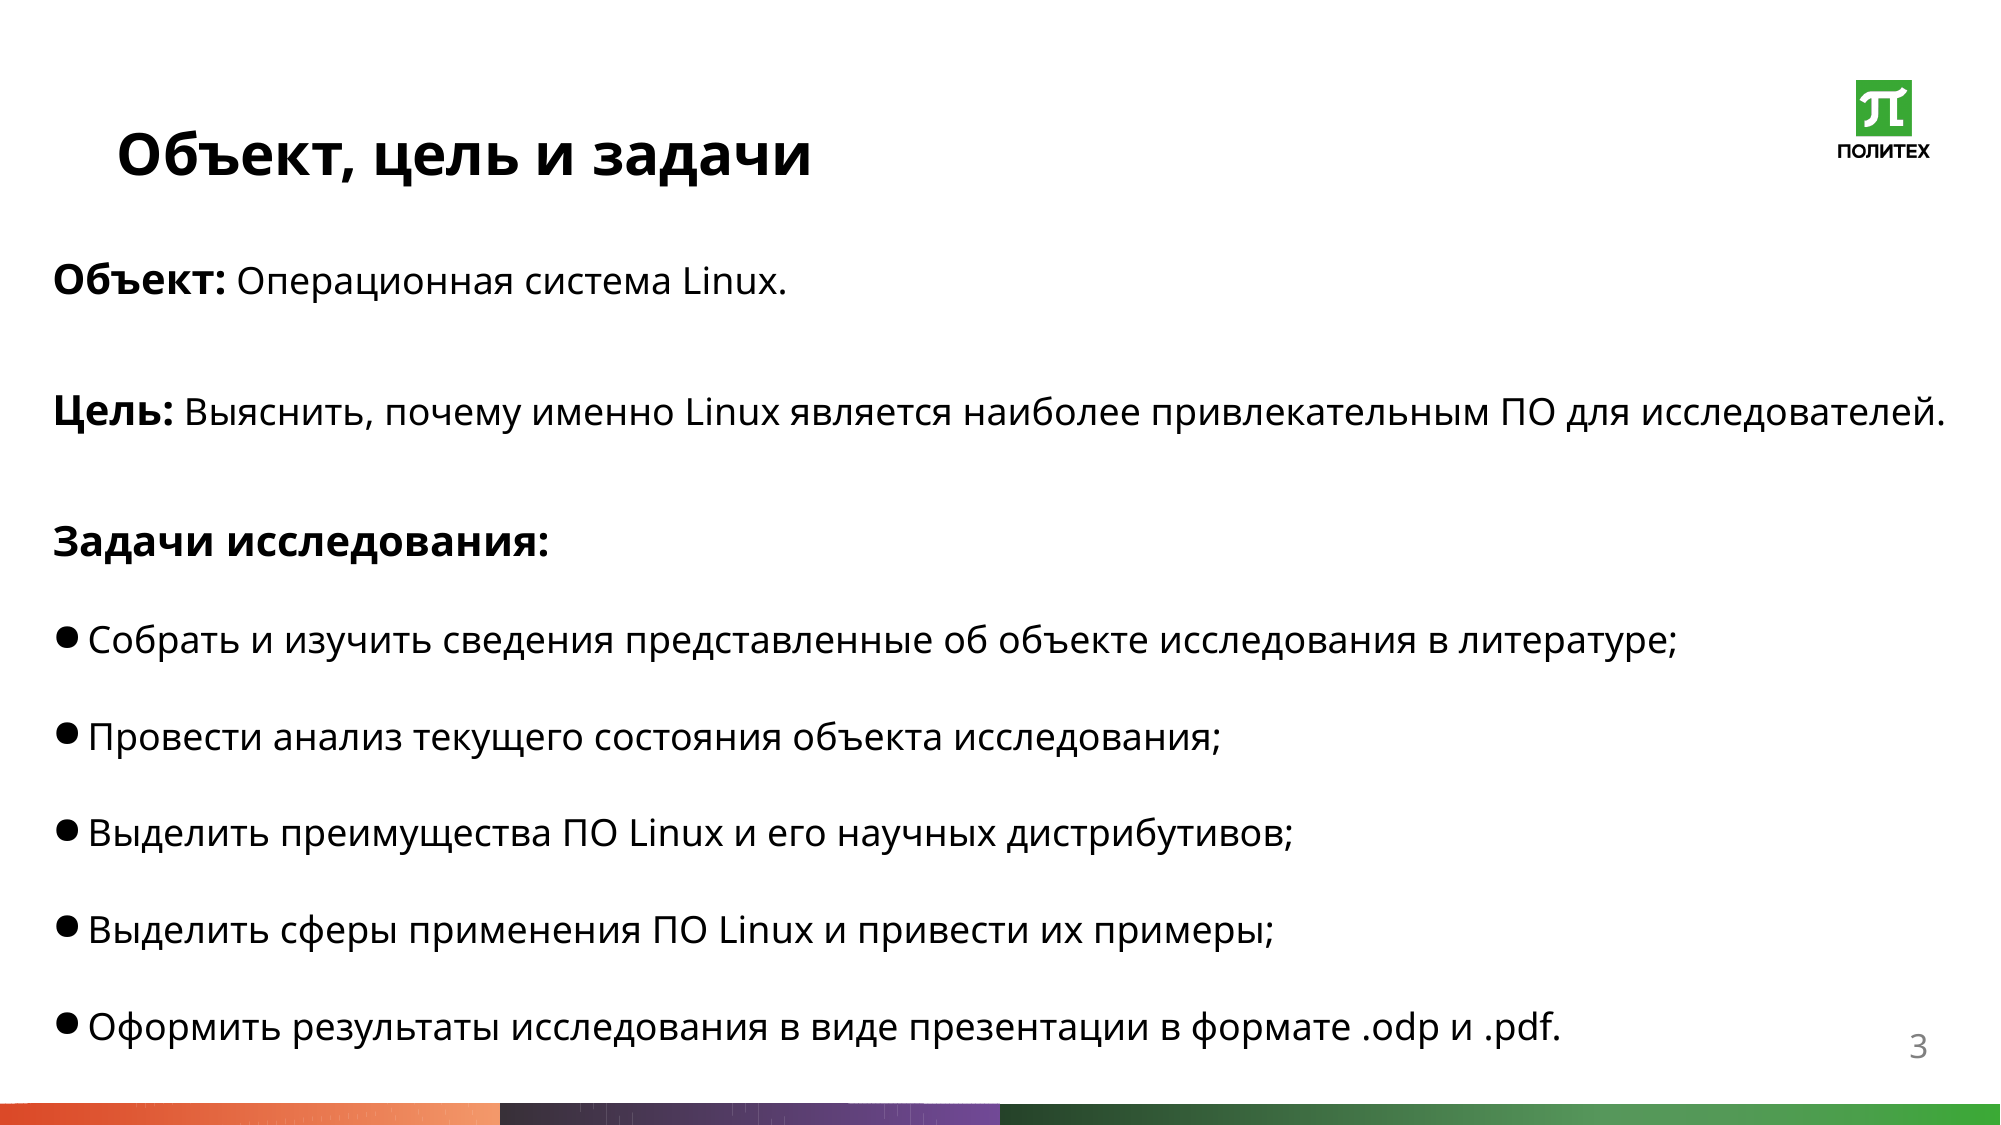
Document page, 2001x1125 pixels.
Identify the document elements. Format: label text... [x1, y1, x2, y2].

text_box Объект: Операционная система Linux. Цель: Выяснить, почему именно Linux является наиболее привлекательным ПО для исследователей. Задачи исследования: Собрать и изучить сведения представленные об объекте исследования в литературе; Провести анализ текущего состояния объекта исследования; Выделить преимущества ПО Linux и его научных дистрибутивов; Выделить сферы применения ПО Linux и привести их примеры; Оформить результаты исследования в виде презентации в формате .odp и .pdf. [52, 221, 1948, 1052]
picture [1838, 80, 1930, 158]
slide_number <номер> [1493, 1052, 1944, 1079]
title Объект, цель и задачи [101, 118, 1584, 218]
